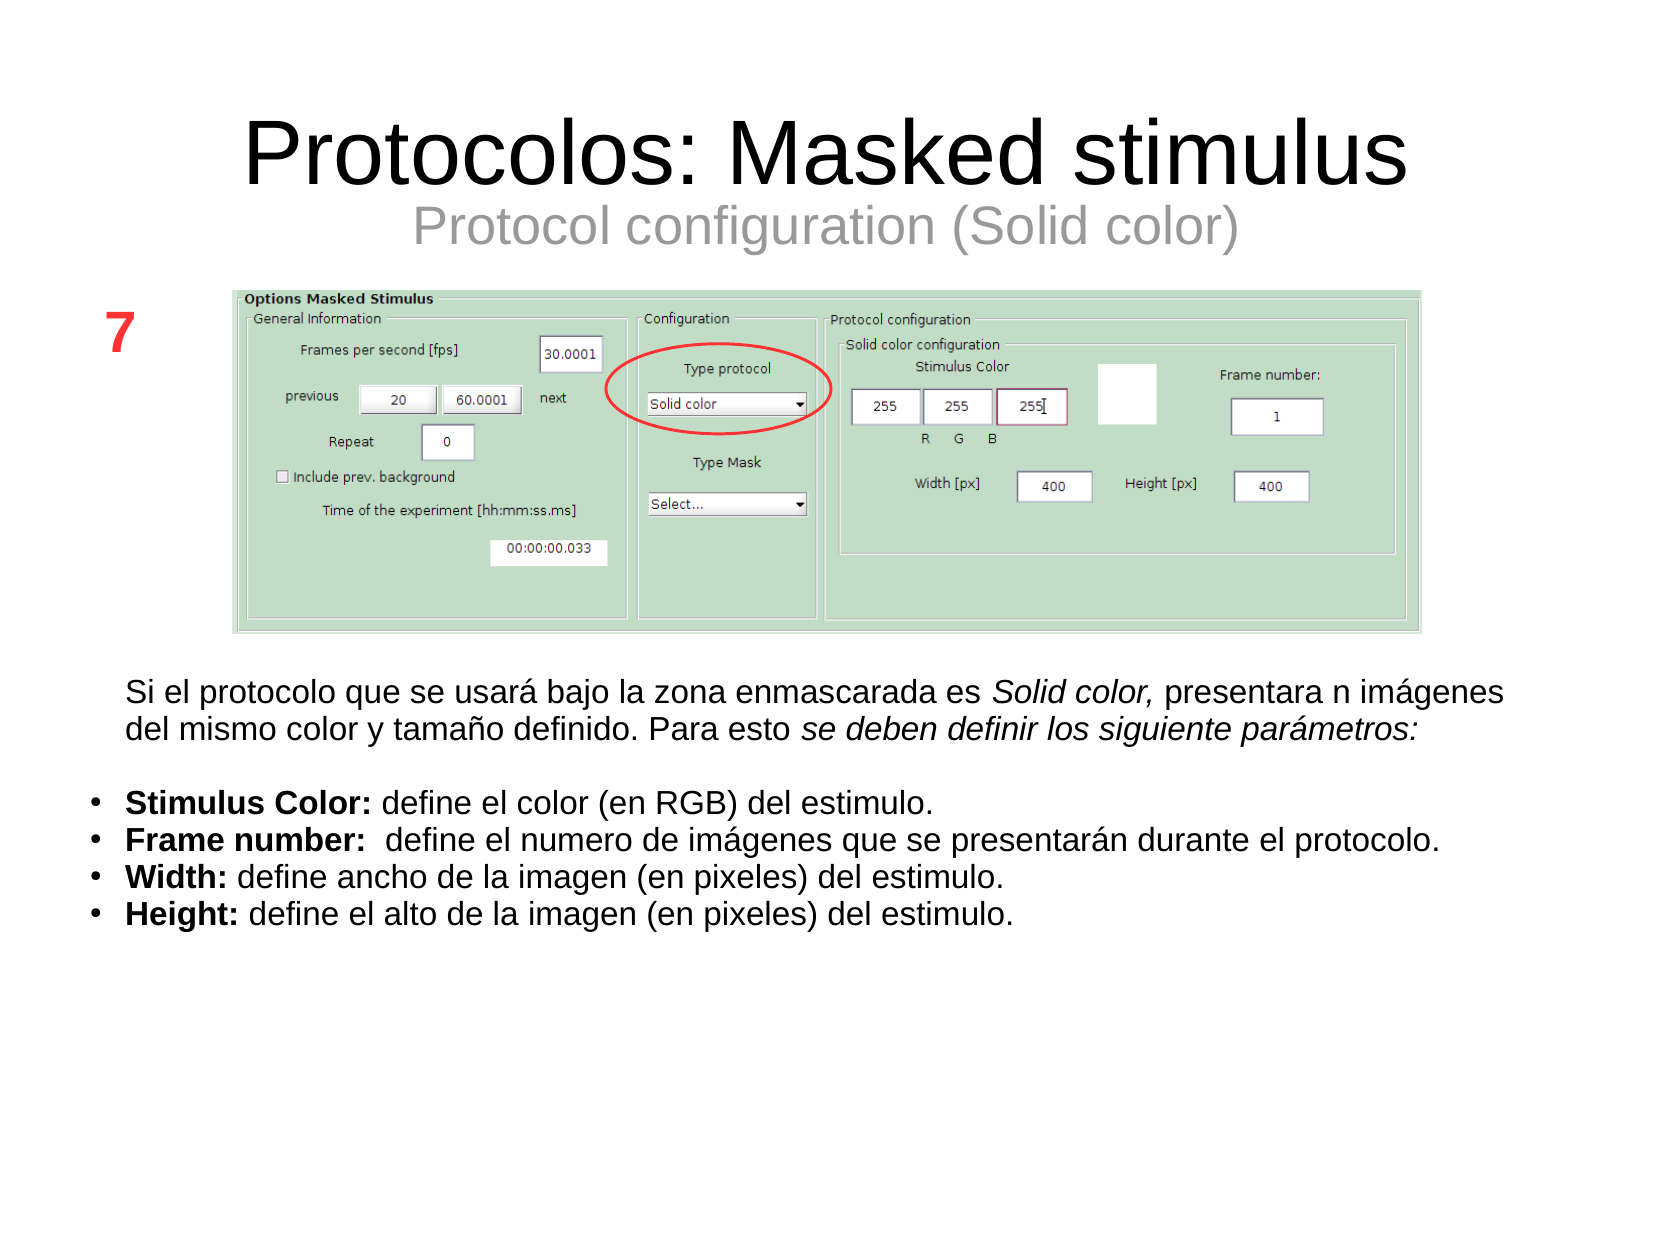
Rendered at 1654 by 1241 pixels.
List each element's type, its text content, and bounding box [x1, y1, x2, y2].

text_box Si el protocolo que se usará bajo la zona enmascarada es Solid color, presentara n imágenes del mismo color y tamaño definido. Para esto se deben definir los siguiente parámetros: Stimulus Color: define el color (en RGB) del estimulo. Frame number: define el numero de imágenes que se presentarán durante el protocolo. Width: define ancho de la imagen (en pixeles) del estimulo. Height: define el alto de la imagen (en pixeles) del estimulo. [75, 665, 1571, 944]
title Protocol configuration (Solid color) [82, 195, 1571, 257]
picture [232, 290, 1422, 634]
text_box 7 [90, 292, 151, 373]
title Protocolos: Masked stimulus [82, 49, 1571, 195]
